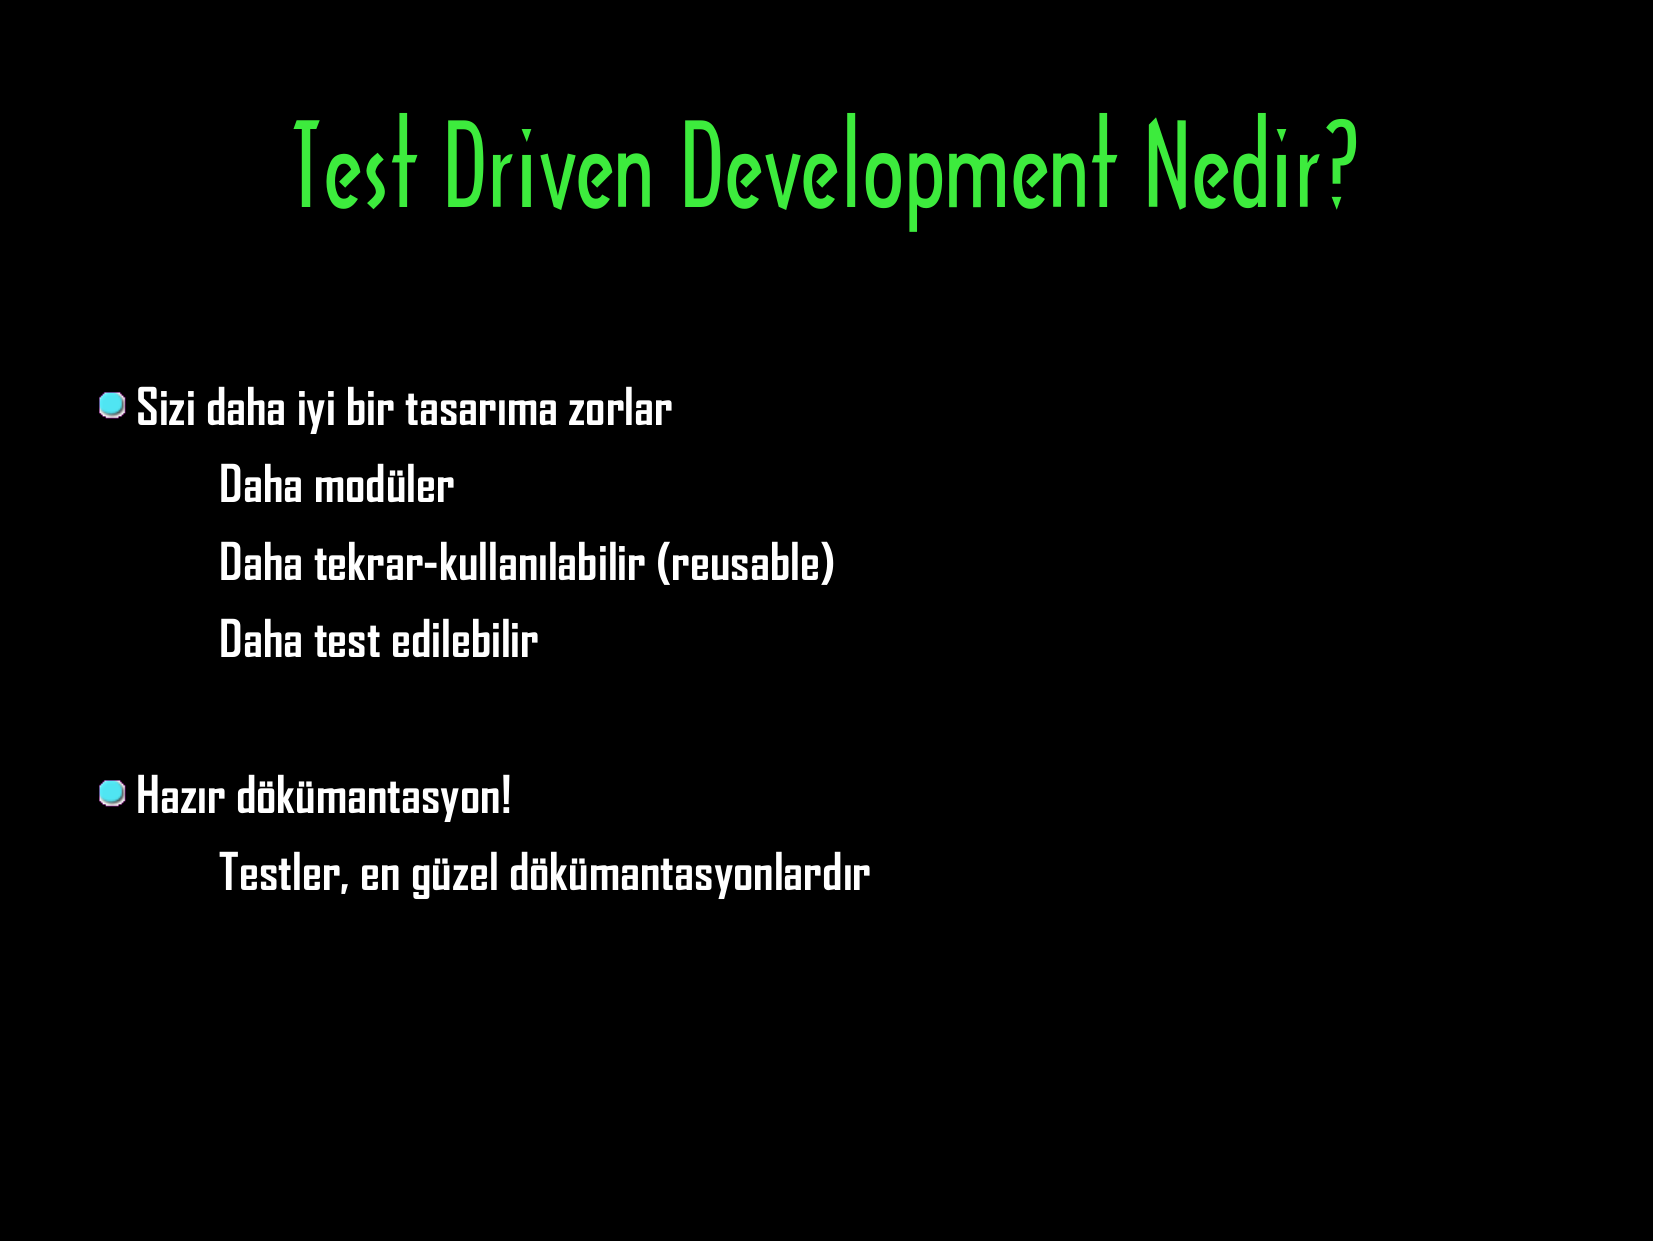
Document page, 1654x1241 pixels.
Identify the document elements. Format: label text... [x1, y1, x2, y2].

text_box Sizi daha iyi bir tasarıma zorlar Daha modüler Daha tekrar-kullanılabilir (reusable) Daha test edilebilir Hazır dökümantasyon! Testler, en güzel dökümantasyonlardır [83, 212, 884, 993]
text_box Test Driven Development Nedir? [275, 105, 1378, 243]
